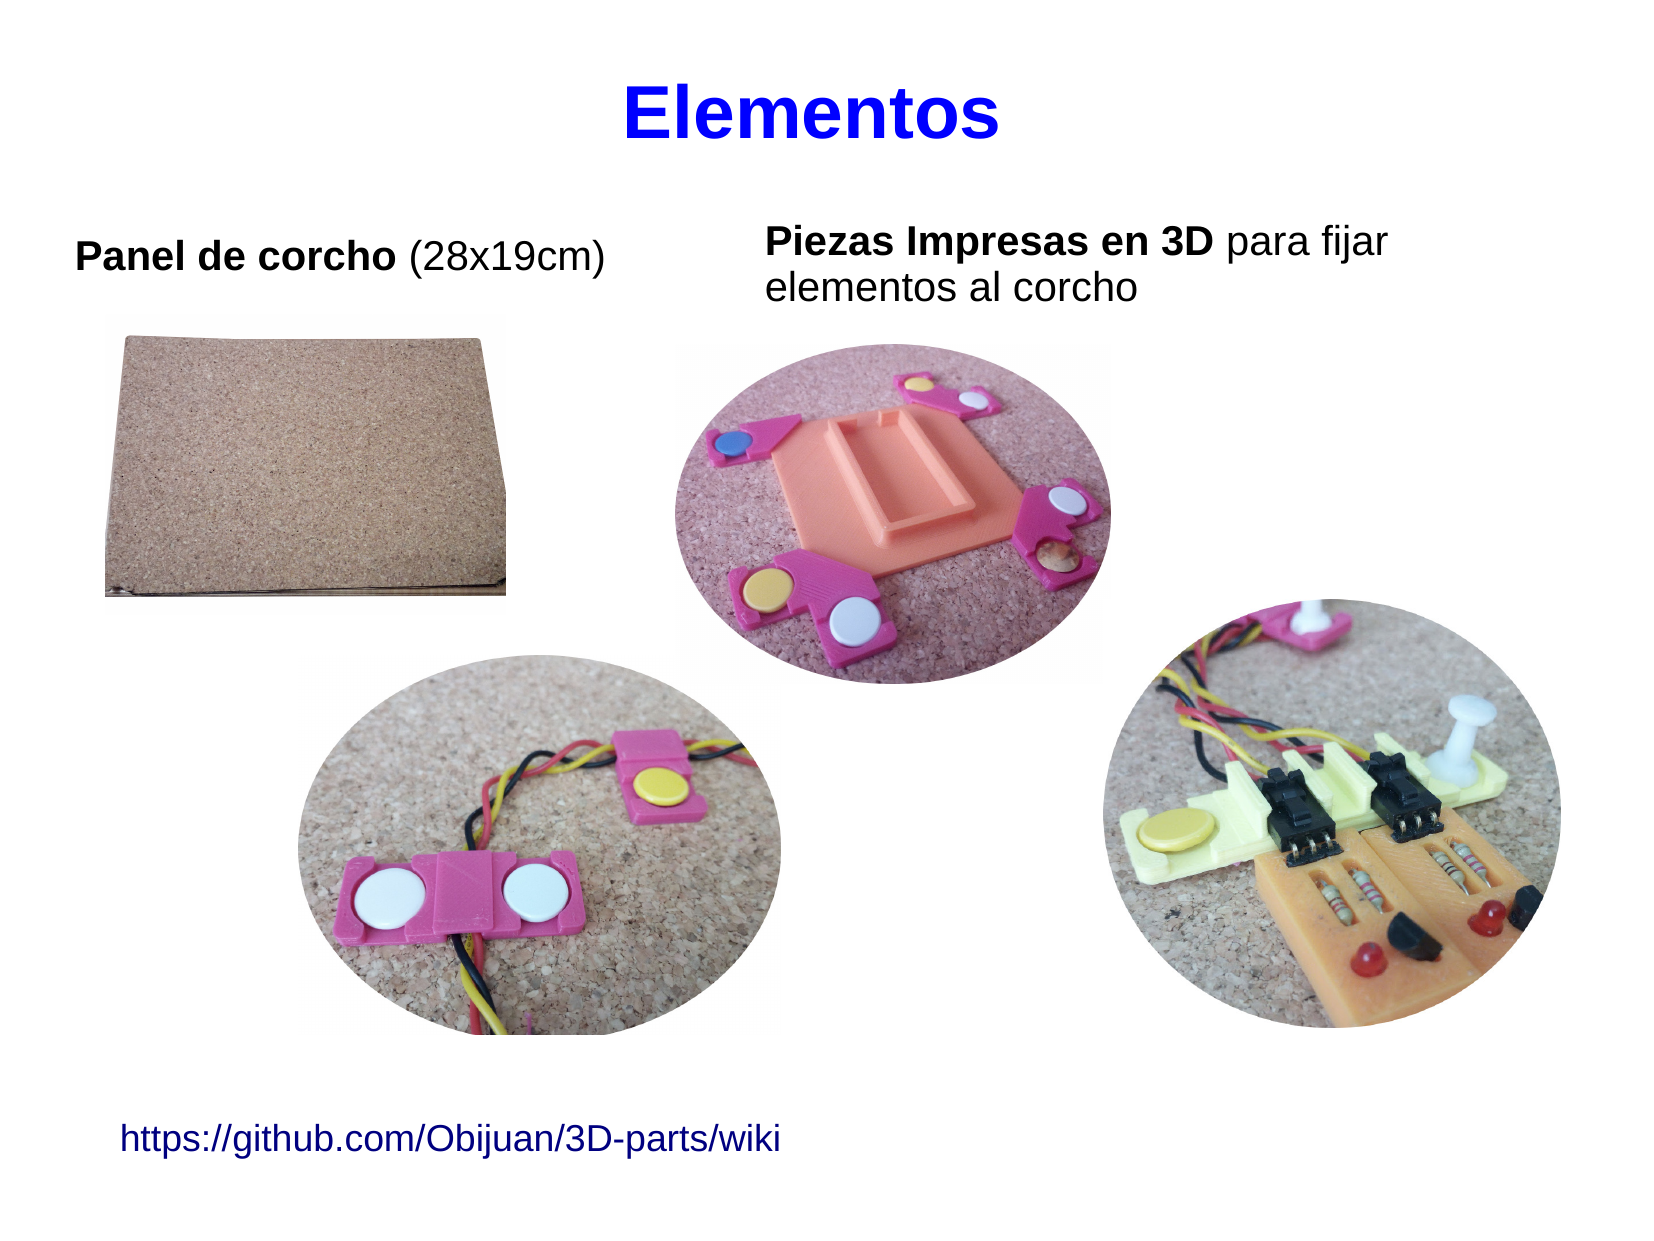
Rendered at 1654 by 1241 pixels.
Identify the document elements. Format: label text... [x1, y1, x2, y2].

text_box https://github.com/Obijuan/3D-parts/wiki [105, 1110, 939, 1180]
picture [298, 344, 1561, 1036]
text_box Elementos [64, 59, 1561, 166]
text_box Piezas Impresas en 3D para fijar elementos al corcho [750, 210, 1471, 365]
text_box Panel de corcho (28x19cm) [60, 225, 622, 287]
picture [105, 314, 506, 616]
